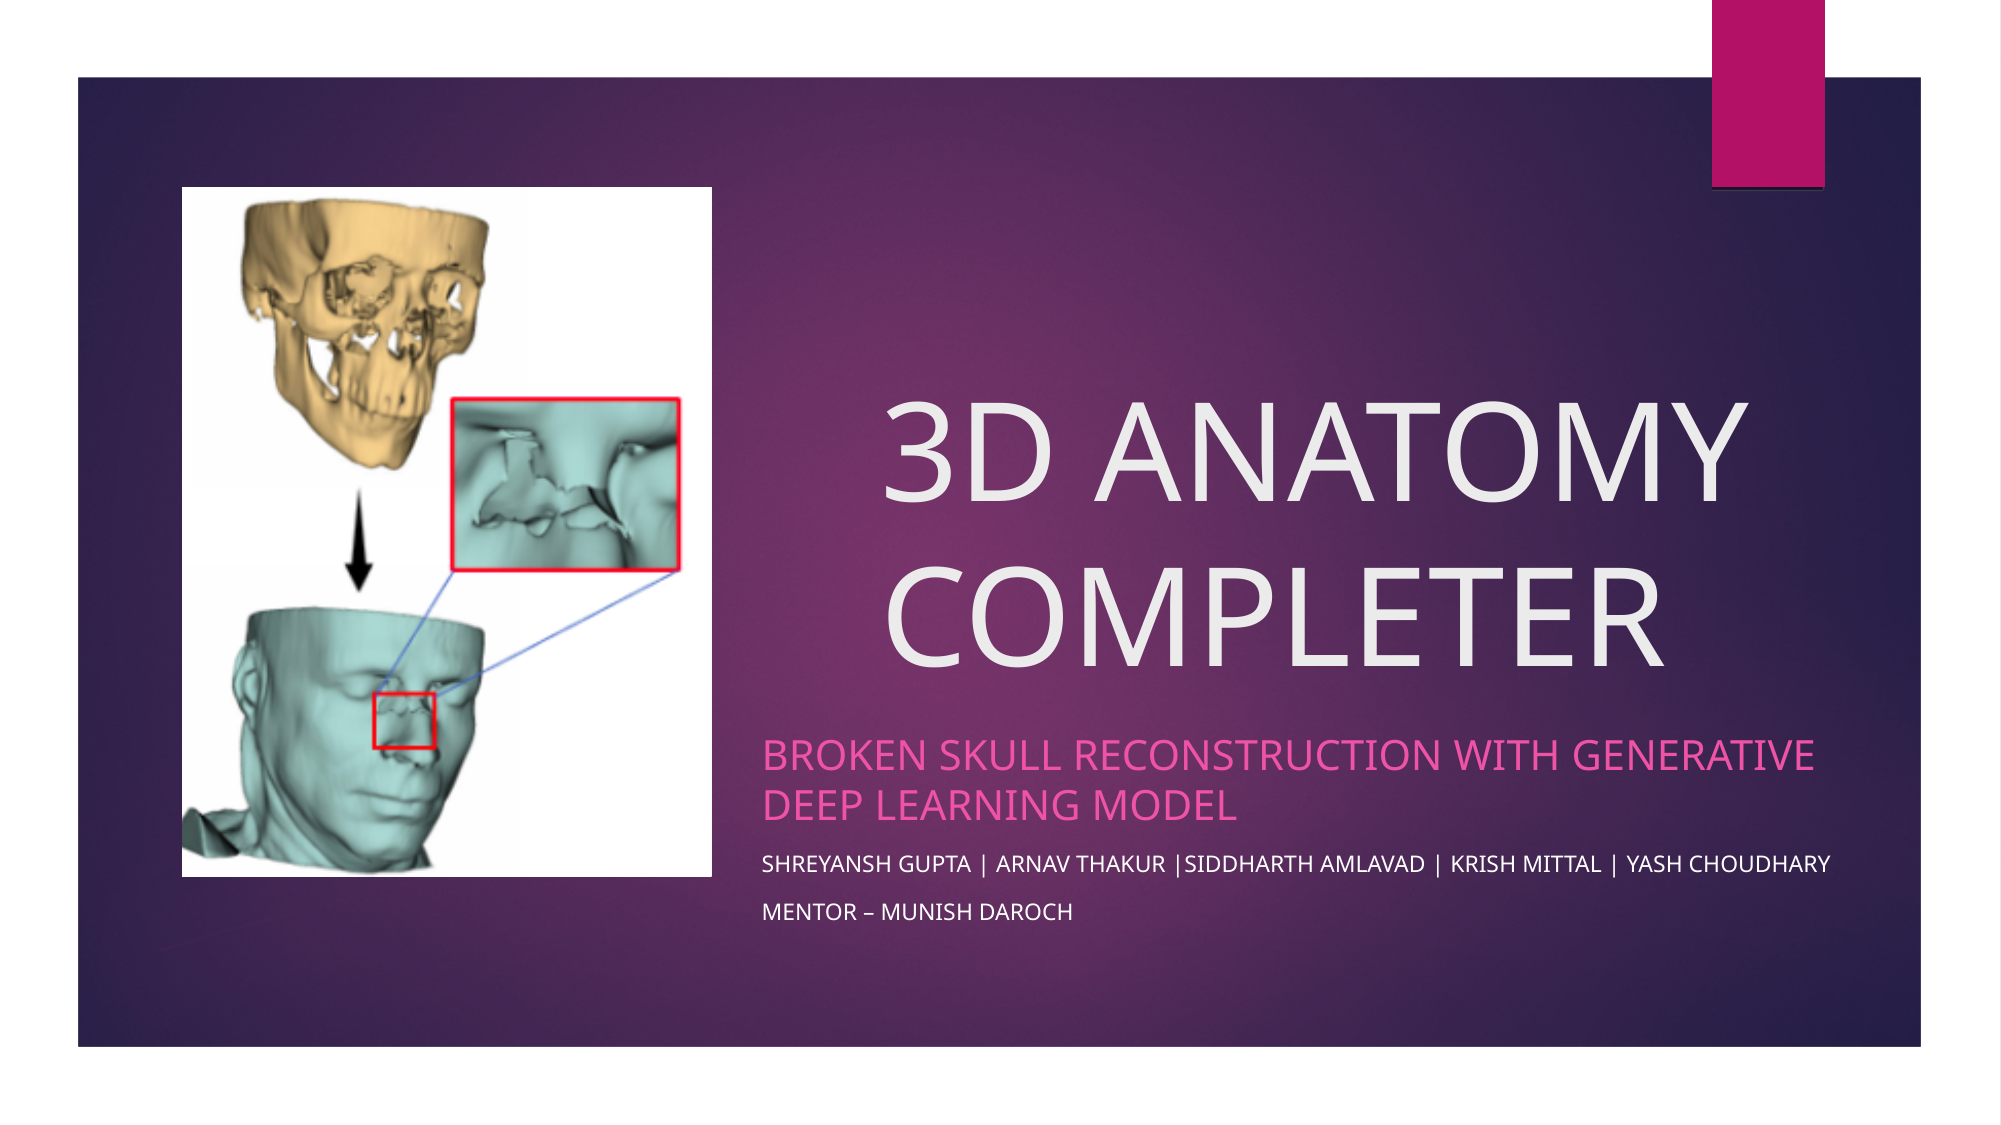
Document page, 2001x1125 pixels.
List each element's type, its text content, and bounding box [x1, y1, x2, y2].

picture [182, 187, 712, 877]
title 3D ANATOMY COMPLETER [865, 187, 1894, 702]
subtitle Broken skull reconstruction with generative deep learning model Shreyansh gupta | Arnav Thakur |Siddharth Amlavad | Krish Mittal | Yash Choudhary Mentor – Munish daroch [746, 721, 1894, 957]
